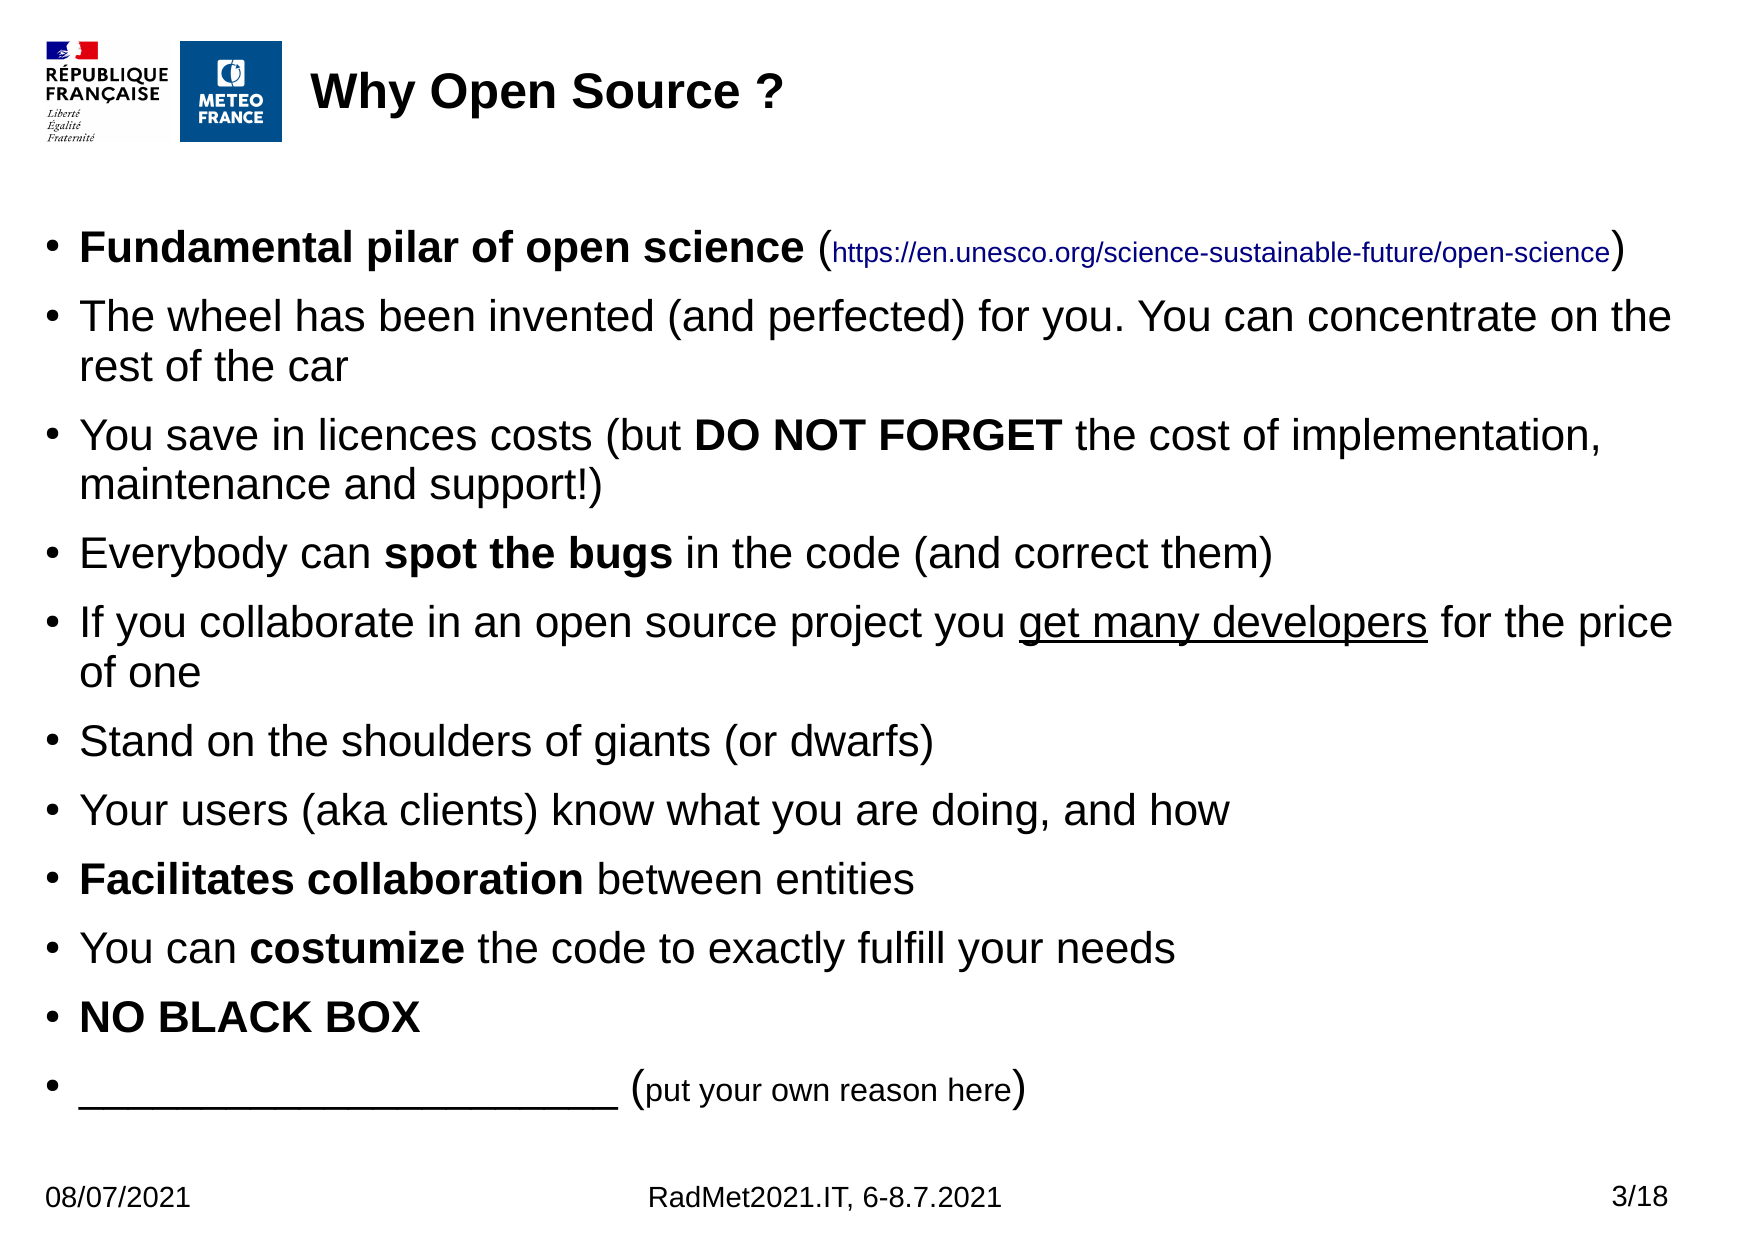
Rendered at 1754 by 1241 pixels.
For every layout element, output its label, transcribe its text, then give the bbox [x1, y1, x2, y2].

picture [46, 41, 172, 142]
list Fundamental pilar of open science (https://en.unesco.org/science-sustainable-future/open-science) The wheel has been invented (and perfected) for you. You can concentrate on the rest of the car You save in licences costs (but DO NOT FORGET the cost of implementation, maintenance and support!) Everybody can spot the bugs in the code (and correct them) If you collaborate in an open source project you get many developers for the price of one Stand on the shoulders of giants (or dwarfs) Your users (aka clients) know what you are doing, and how Facilitates collaboration between entities You can costumize the code to exactly fulfill your needs NO BLACK BOX ______________________ (put your own reason here) [44, 222, 1712, 1118]
picture [180, 41, 282, 142]
title Why Open Source ? [310, 40, 1697, 142]
